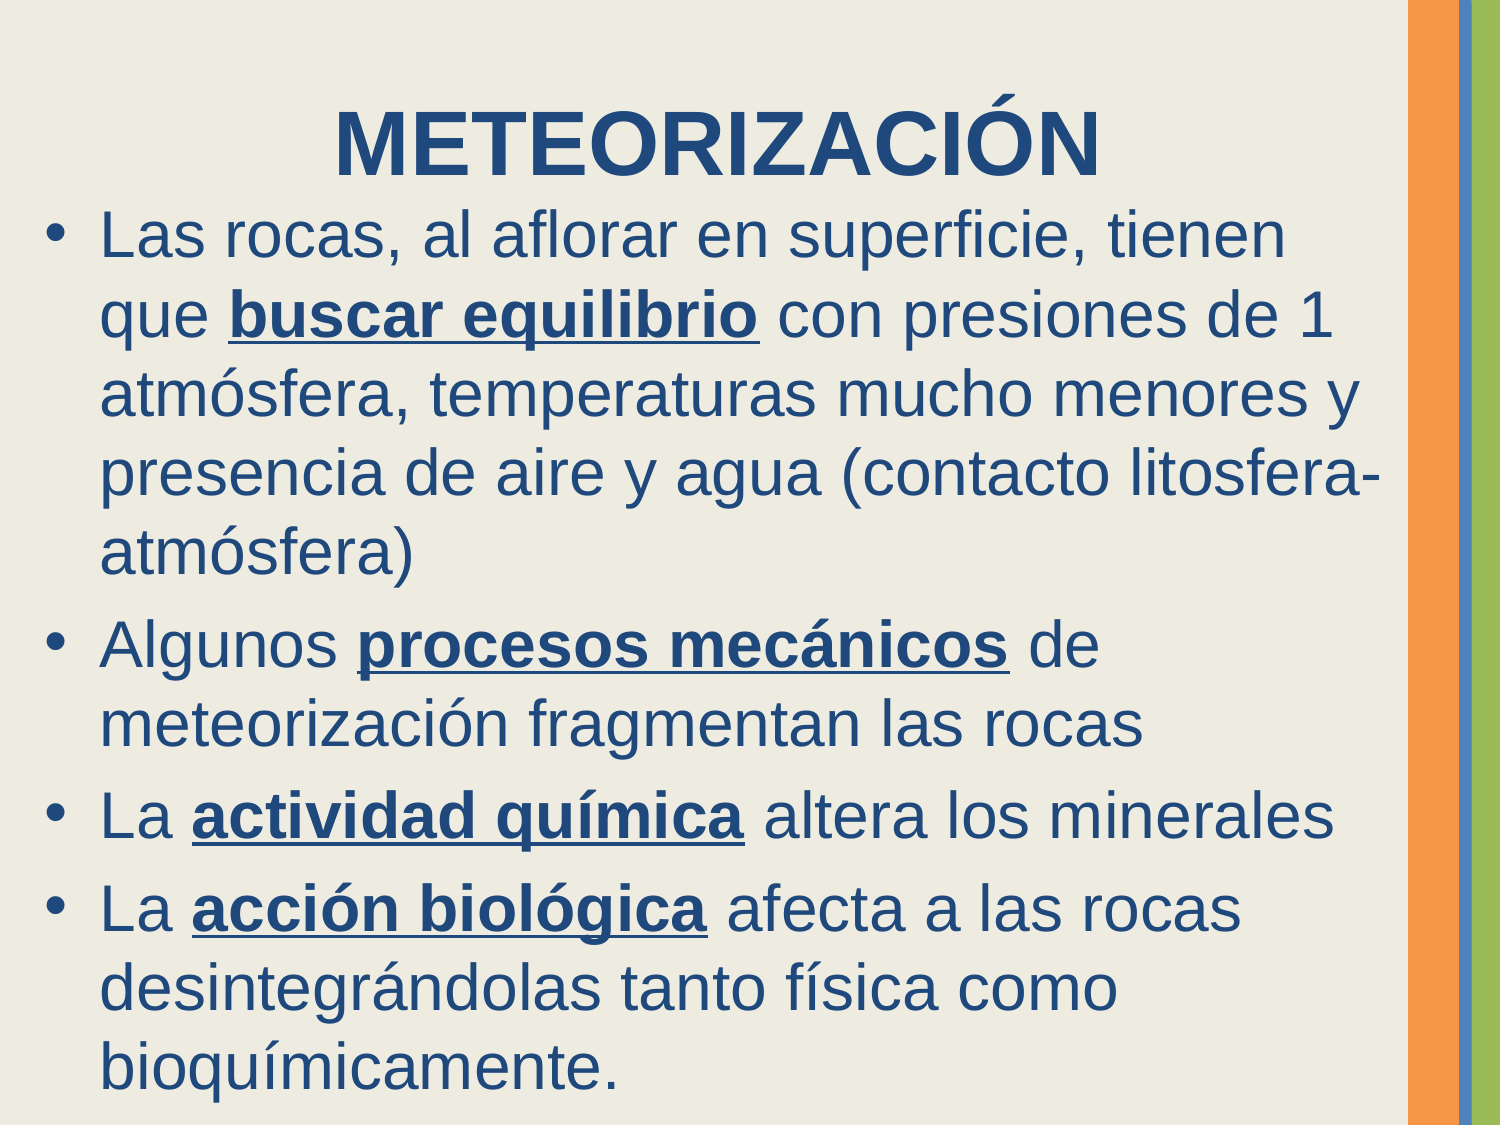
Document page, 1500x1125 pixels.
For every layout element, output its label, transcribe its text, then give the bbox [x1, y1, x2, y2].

list Las rocas, al aflorar en superficie, tienen que buscar equilibrio con presiones de 1 atmósfera, temperaturas mucho menores y presencia de aire y agua (contacto litosfera-atmósfera) Algunos procesos mecánicos de meteorización fragmentan las rocas La actividad química altera los minerales La acción biológica afecta a las rocas desintegrándolas tanto física como bioquímicamente. [29, 184, 1408, 1114]
title meteorización [29, 45, 1408, 184]
